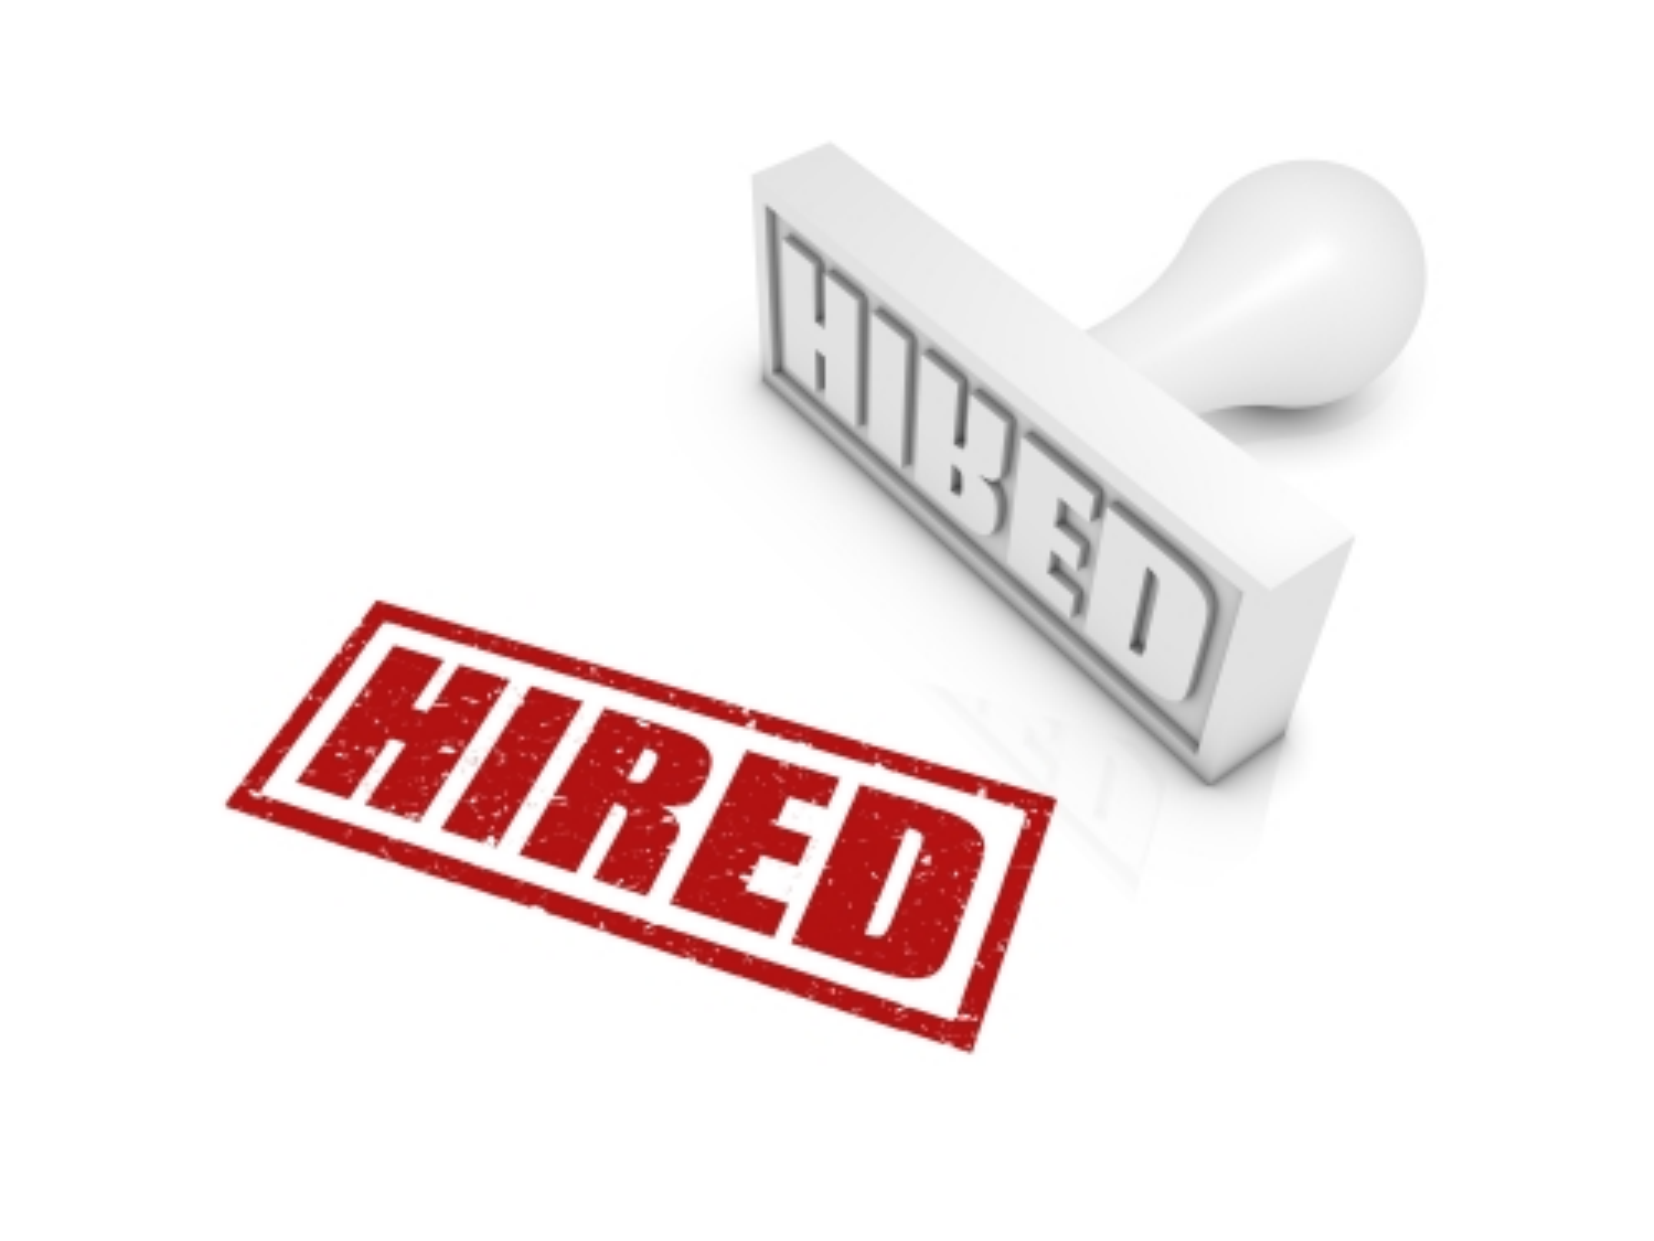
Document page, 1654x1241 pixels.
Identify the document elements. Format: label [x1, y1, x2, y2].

picture [171, 112, 1495, 1105]
